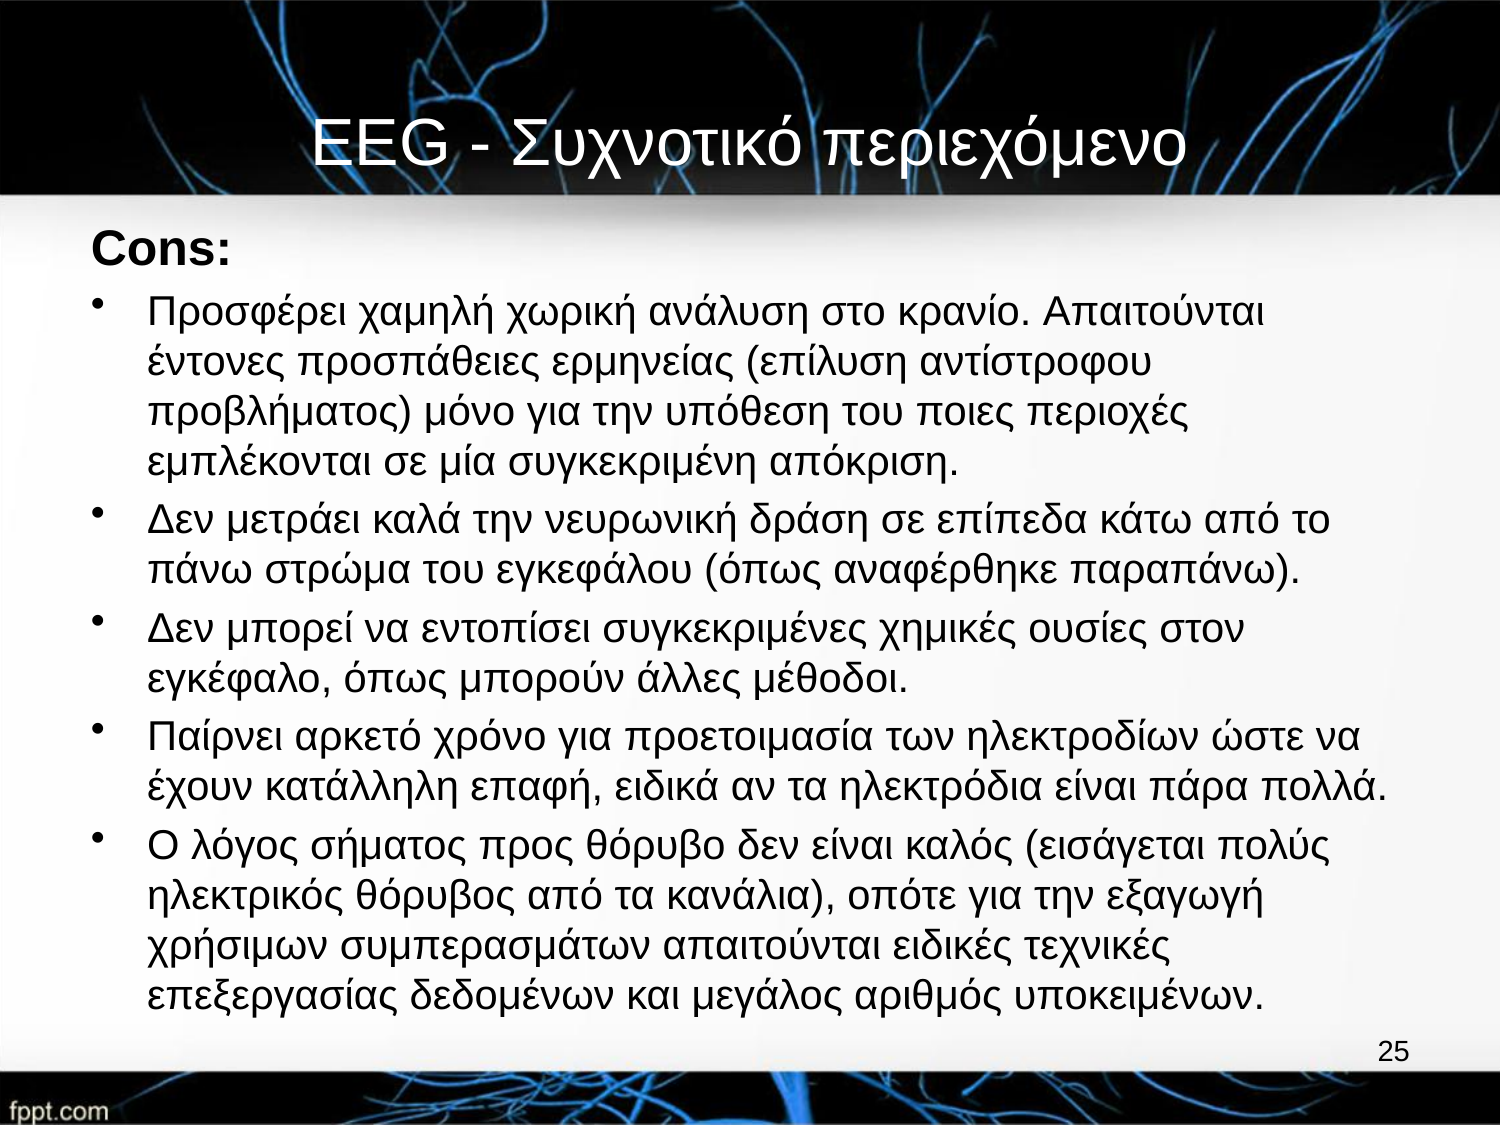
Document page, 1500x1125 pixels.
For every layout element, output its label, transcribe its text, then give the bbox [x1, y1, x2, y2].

picture [0, 0, 1500, 1125]
list Cons: Προσφέρει χαμηλή χωρική ανάλυση στο κρανίο. Απαιτούνται έντονες προσπάθειες ερμηνείας (επίλυση αντίστροφου προβλήματος) μόνο για την υπόθεση του ποιες περιοχές εμπλέκονται σε μία συγκεκριμένη απόκριση. Δεν μετράει καλά την νευρωνική δράση σε επίπεδα κάτω από το πάνω στρώμα του εγκεφάλου (όπως αναφέρθηκε παραπάνω). Δεν μπορεί να εντοπίσει συγκεκριμένες χημικές ουσίες στον εγκέφαλο, όπως μπορούν άλλες μέθοδοι. Παίρνει αρκετό χρόνο για προετοιμασία των ηλεκτροδίων ώστε να έχουν κατάλληλη επαφή, ειδικά αν τα ηλεκτρόδια είναι πάρα πολλά. Ο λόγος σήματος προς θόρυβο δεν είναι καλός (εισάγεται πολύς ηλεκτρικός θόρυβος από τα κανάλια), οπότε για την εξαγωγή χρήσιμων συμπερασμάτων απαιτούνται ειδικές τεχνικές επεξεργασίας δεδομένων και μεγάλος αριθμός υποκειμένων. [75, 208, 1426, 951]
title EEG - Συχνοτικό περιεχόμενο [75, 45, 1425, 208]
